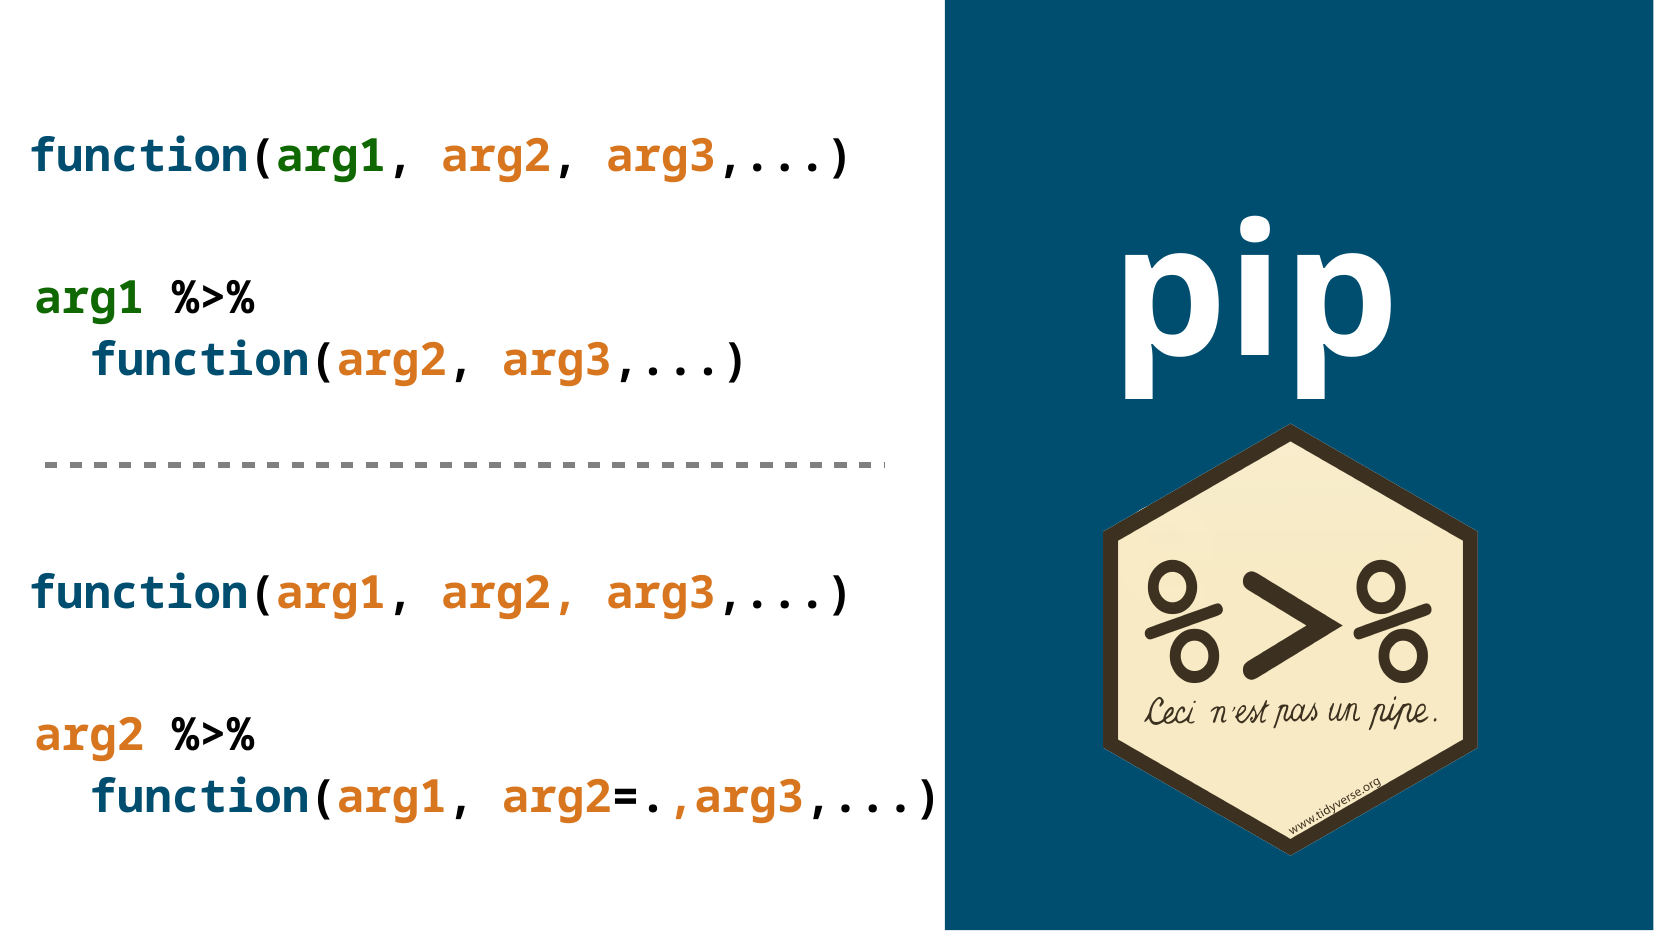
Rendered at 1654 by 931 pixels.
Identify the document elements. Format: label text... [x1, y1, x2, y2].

text_box pipe [1096, 152, 1520, 408]
text_box function(arg1, arg2, arg3,...) [13, 552, 869, 622]
text_box [944, 0, 1654, 931]
text_box function(arg1, arg2, arg3,...) [13, 115, 869, 185]
text_box arg2 %>% function(arg1, arg2=.,arg3,...) [19, 693, 957, 819]
text_box arg1 %>% function(arg2, arg3,...) [19, 256, 765, 382]
picture [1104, 425, 1477, 855]
